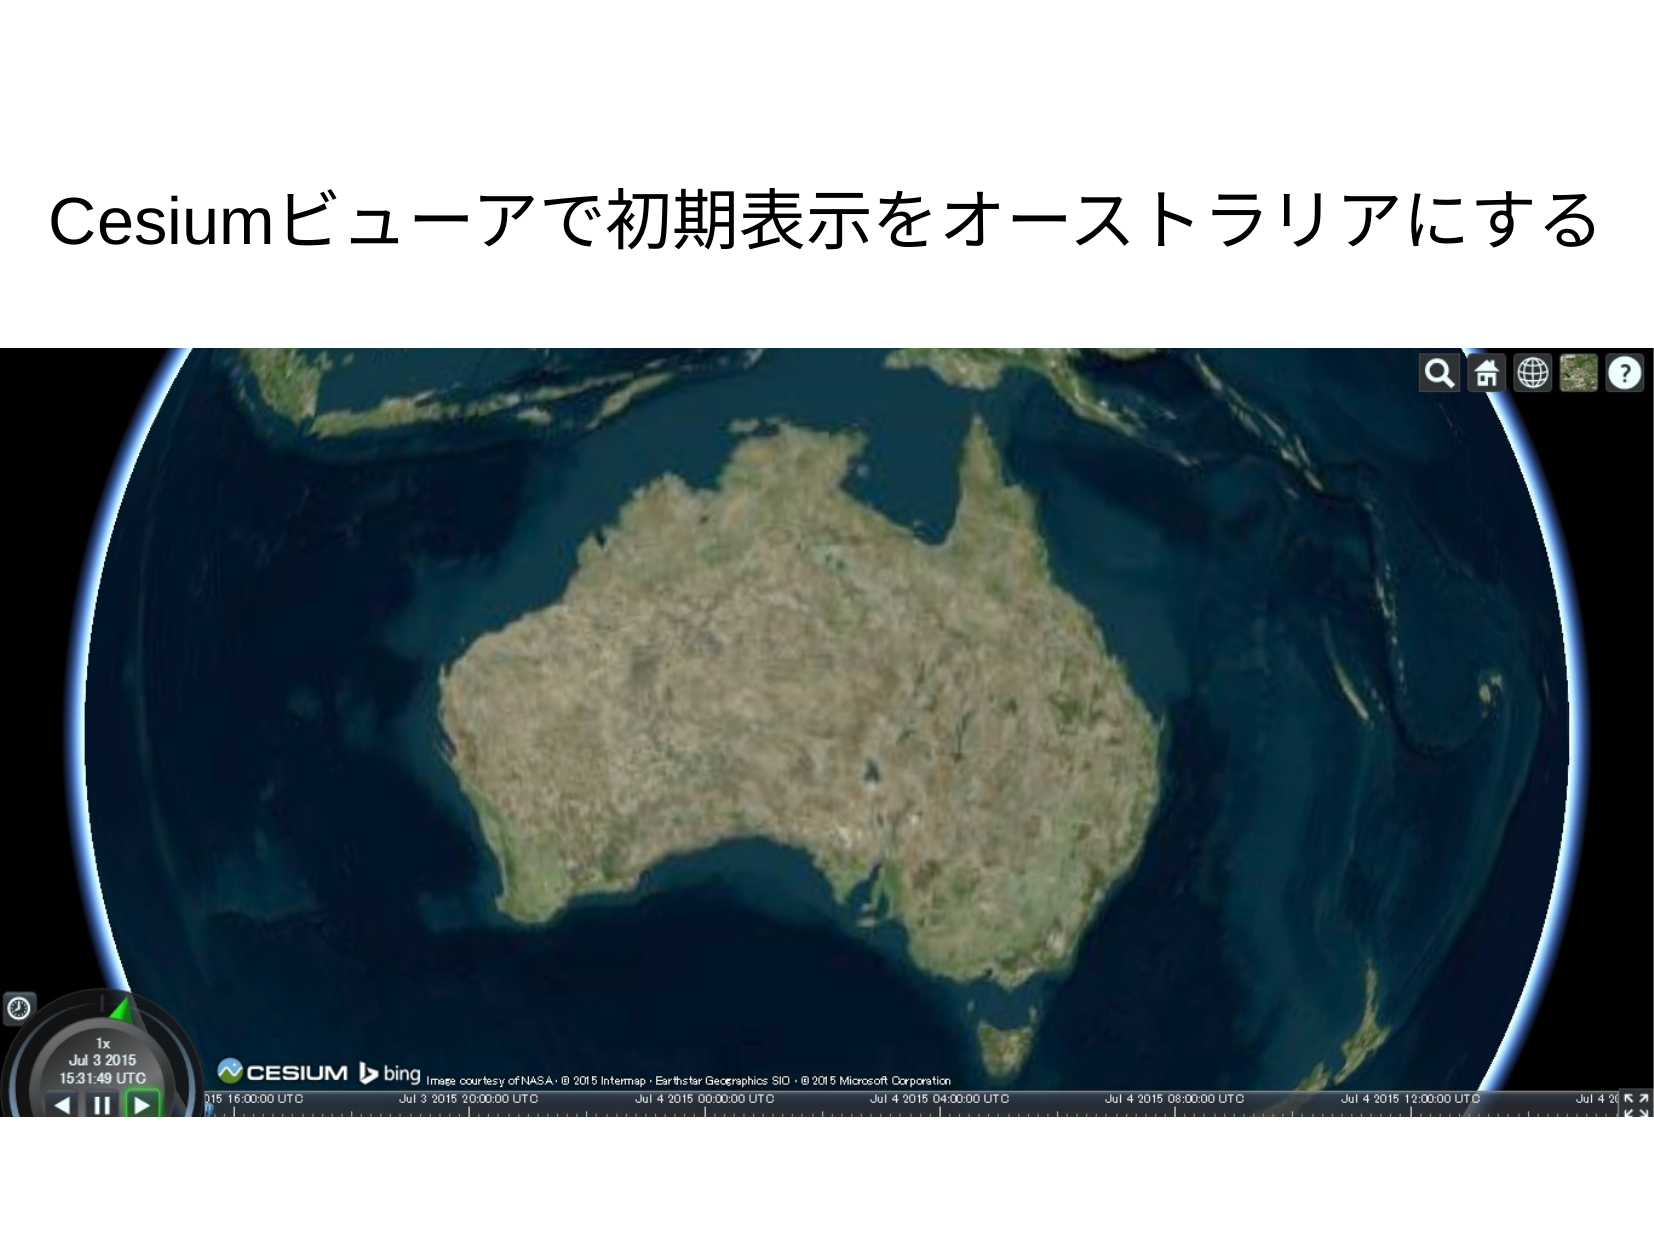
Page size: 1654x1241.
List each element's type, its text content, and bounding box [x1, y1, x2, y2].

picture [0, 348, 1654, 1117]
title Cesiumビューアで初期表示をオーストラリアにする [0, 111, 1654, 319]
